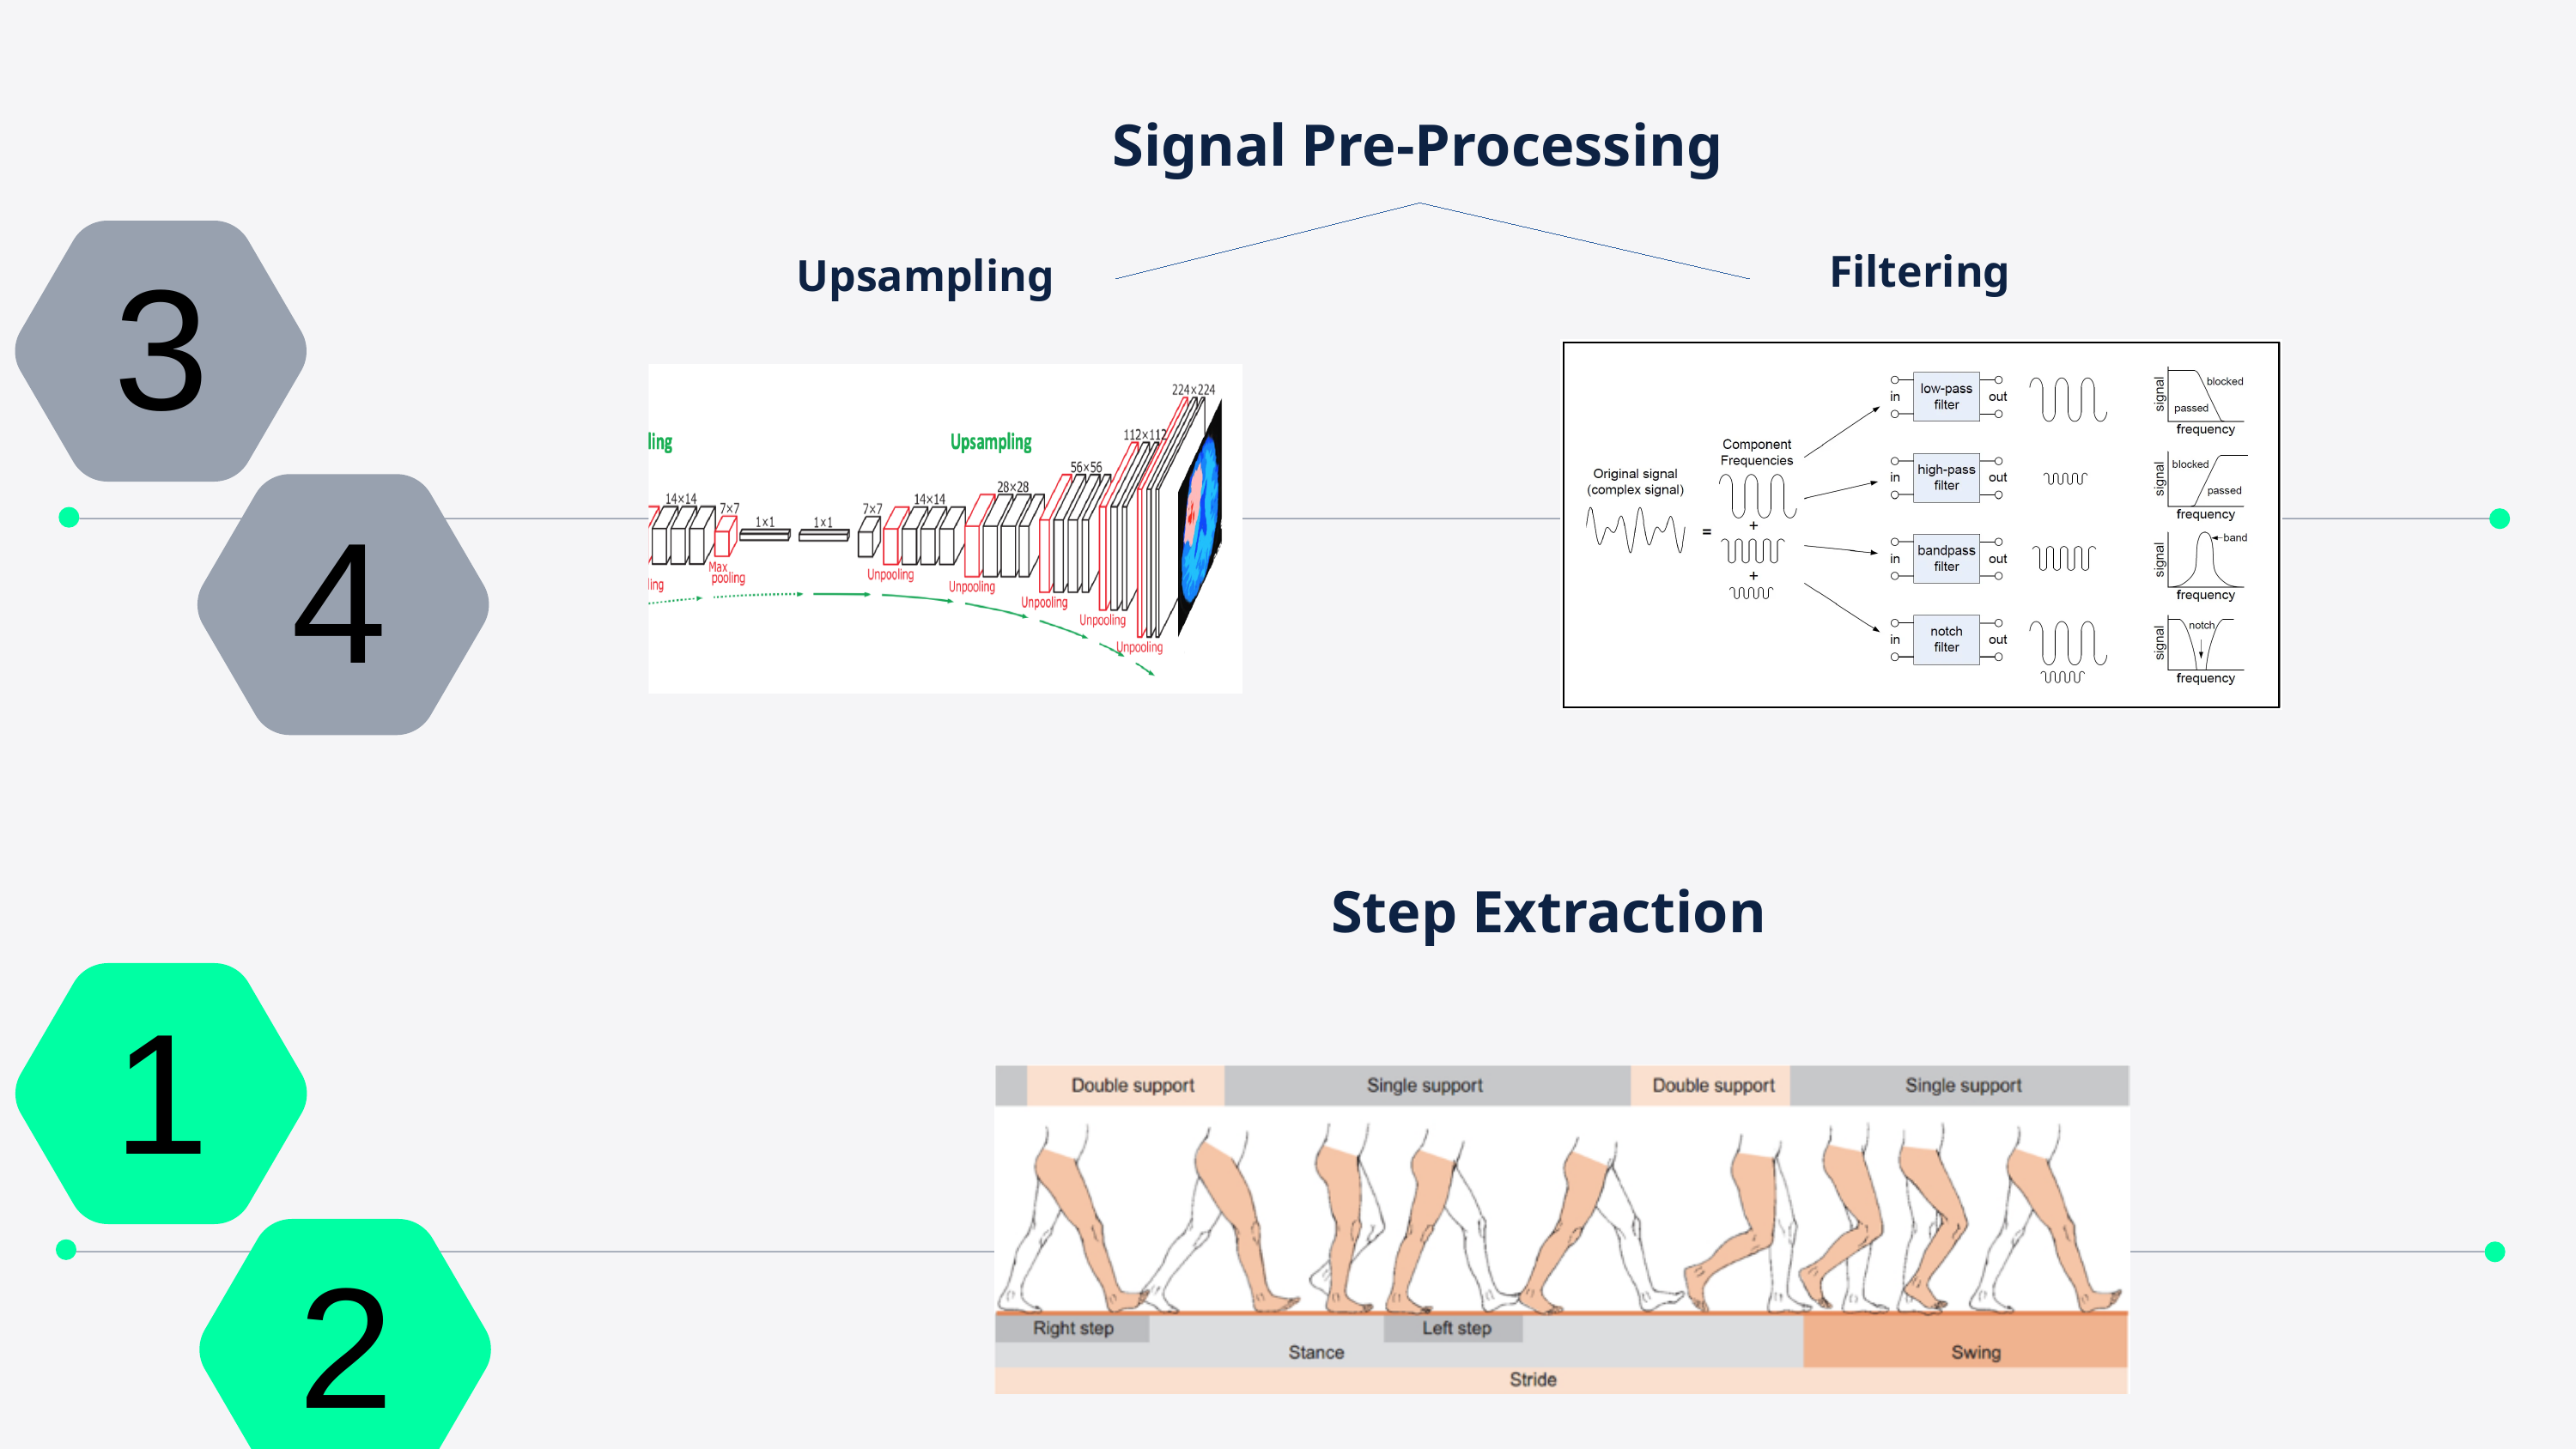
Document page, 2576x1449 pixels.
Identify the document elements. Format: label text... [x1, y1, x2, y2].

text_box [2484, 1241, 2506, 1263]
text_box [2489, 508, 2511, 530]
picture [994, 1064, 2130, 1395]
text_box [55, 1239, 76, 1260]
text_box [199, 1218, 438, 1449]
text_box [197, 421, 648, 736]
text_box [15, 962, 254, 1225]
text_box 3 [101, 248, 431, 453]
text_box 2 [285, 1246, 616, 1449]
text_box [58, 506, 80, 528]
text_box Filtering [1991, 268, 2001, 282]
text_box Step Extraction [405, 861, 2576, 944]
text_box [1242, 430, 1477, 576]
picture [648, 364, 1242, 694]
text_box Step Extraction [1434, 907, 1446, 926]
text_box 1 [101, 992, 431, 1197]
picture [1560, 339, 2282, 710]
text_box [15, 221, 253, 482]
text_box Filtering [1714, 233, 2126, 296]
text_box 4 [278, 501, 609, 706]
text_box Upsampling [760, 238, 1091, 300]
text_box Signal Pre-Processing [274, 94, 2561, 178]
